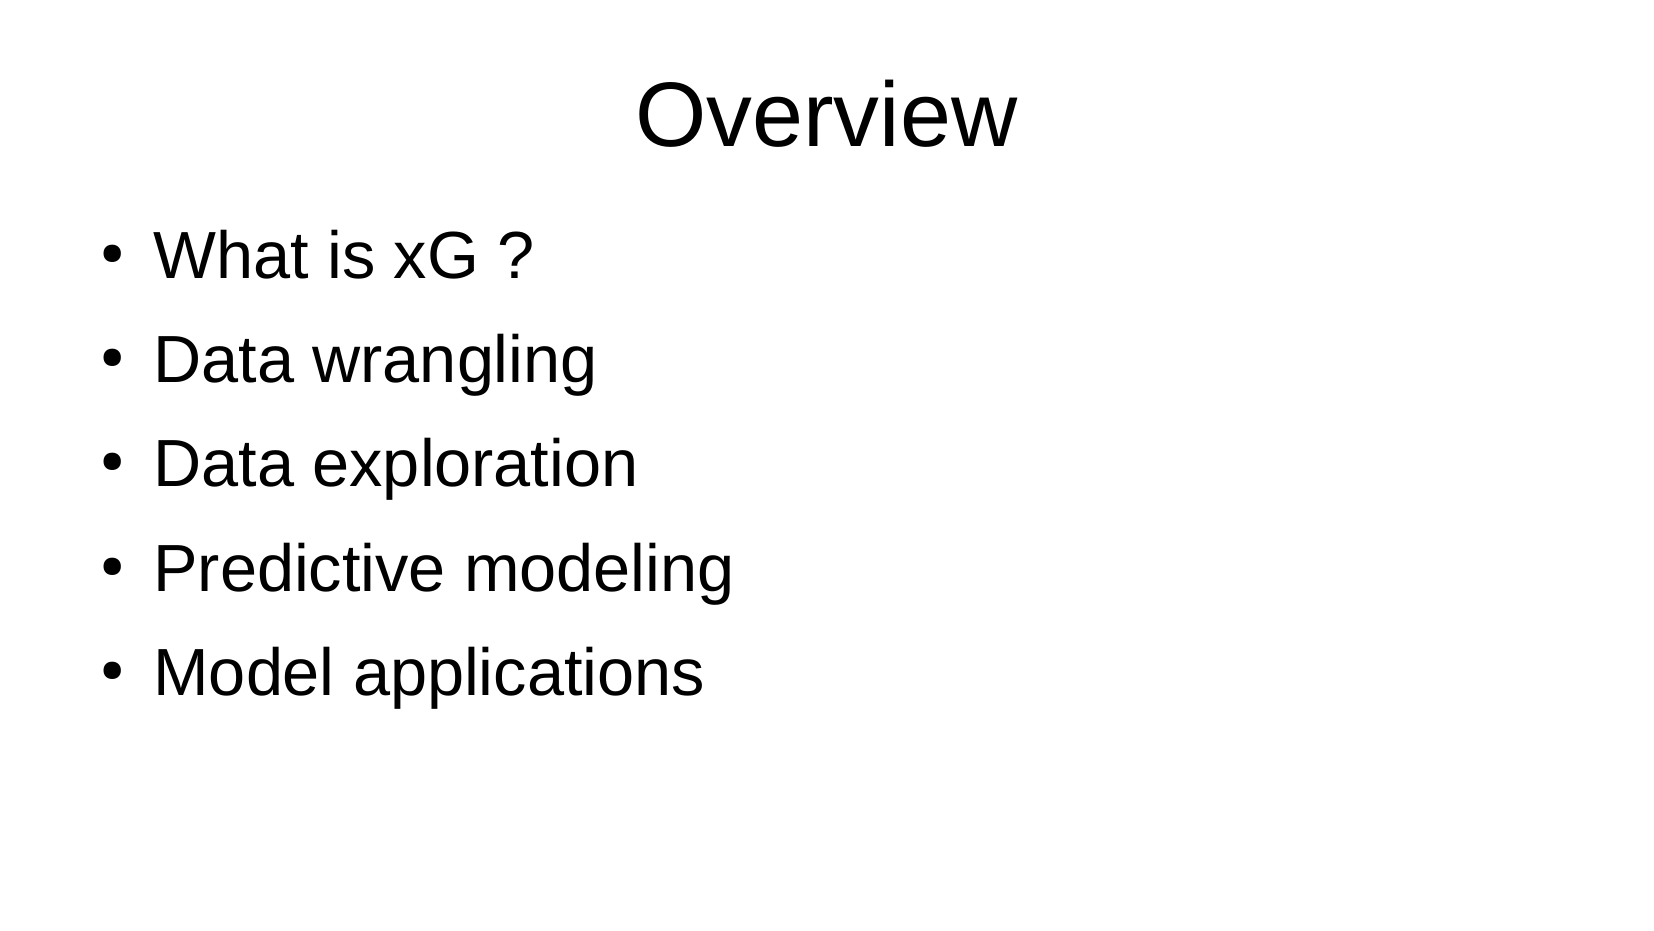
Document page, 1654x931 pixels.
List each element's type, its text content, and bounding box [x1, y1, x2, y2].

title Overview [82, 37, 1571, 193]
list What is xG ? Data wrangling Data exploration Predictive modeling Model applications [82, 217, 1571, 758]
